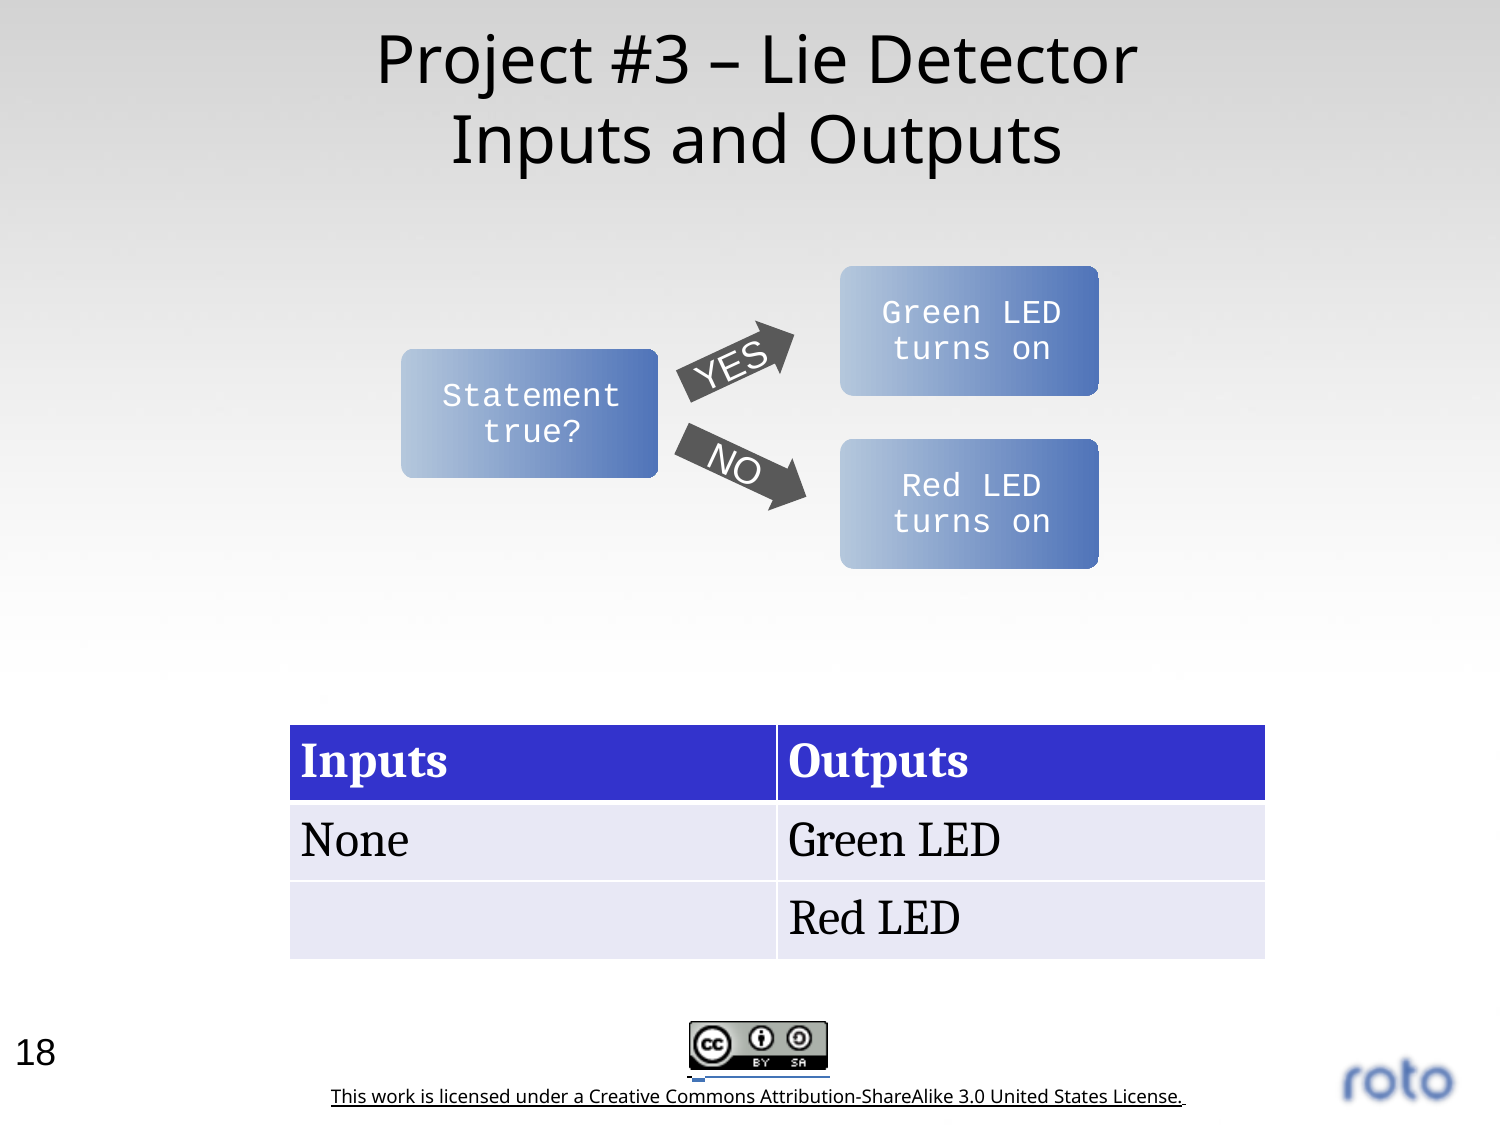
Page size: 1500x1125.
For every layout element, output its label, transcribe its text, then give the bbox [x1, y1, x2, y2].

text_box Green LED turns on [840, 265, 1099, 396]
picture [0, 0, 1500, 1125]
text_box Statement true? [401, 348, 659, 479]
title Project #3 – Lie Detector Inputs and Outputs [75, 2, 1441, 190]
table_header Inputs [290, 725, 776, 800]
table_cell Green LED [778, 805, 1265, 880]
text_box YES [675, 320, 795, 403]
table_cell None [290, 805, 776, 880]
text_box NO [674, 422, 807, 511]
table_cell [290, 882, 776, 959]
table_header Outputs [778, 725, 1265, 800]
table_cell Red LED [778, 882, 1265, 959]
text_box Red LED turns on [840, 438, 1099, 569]
